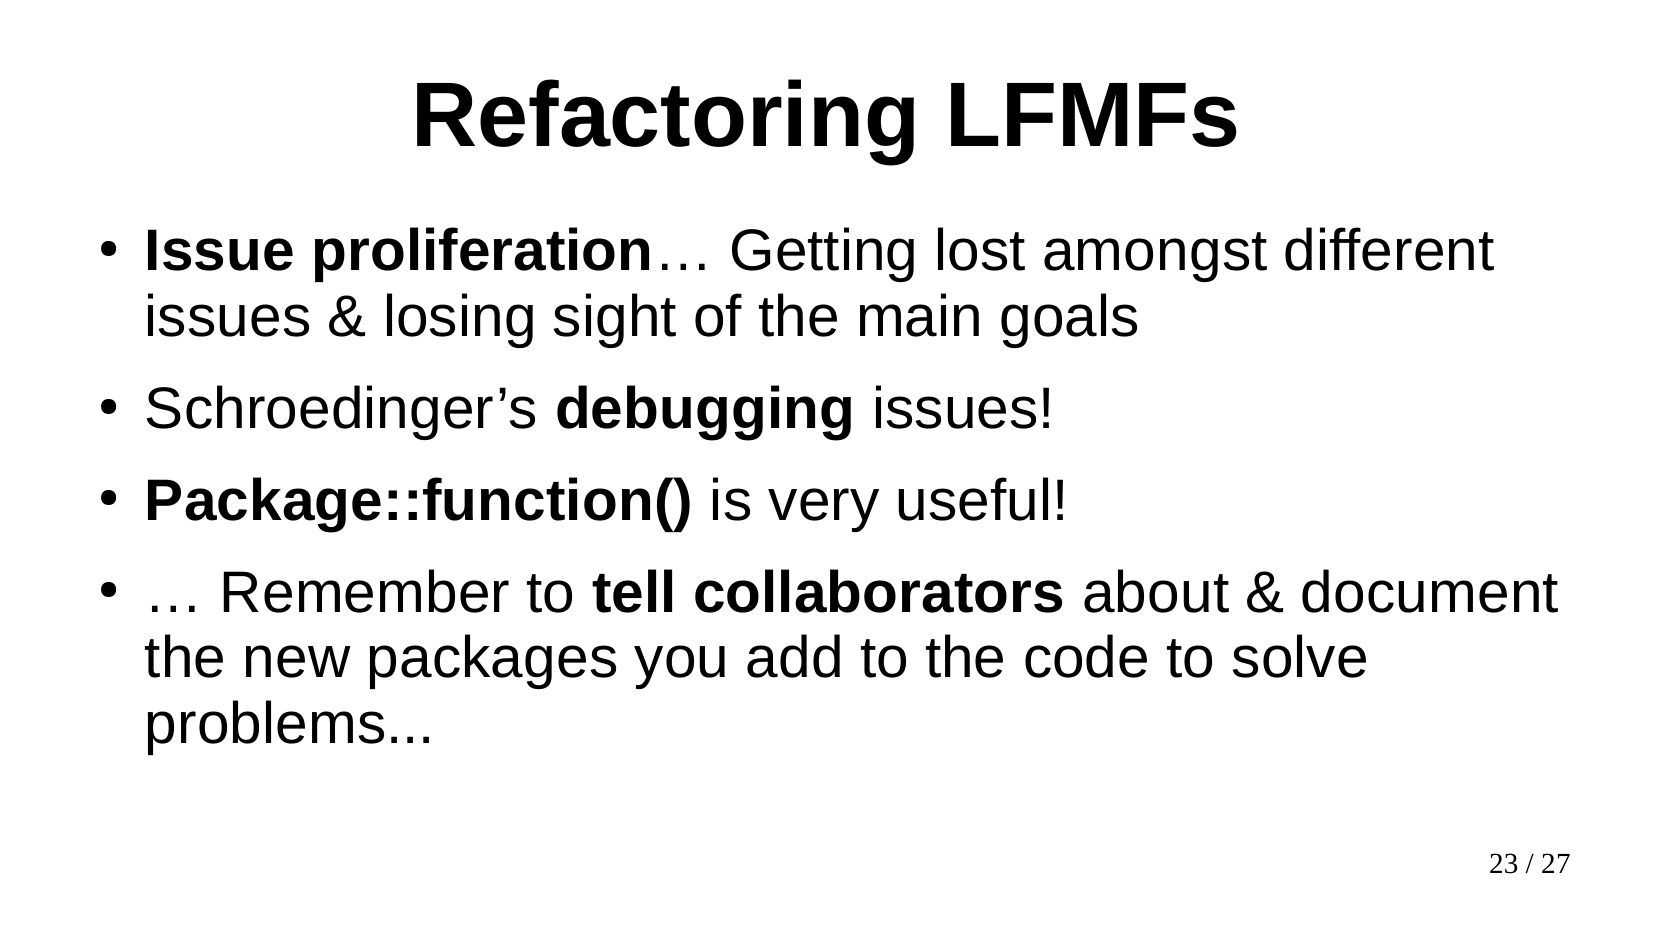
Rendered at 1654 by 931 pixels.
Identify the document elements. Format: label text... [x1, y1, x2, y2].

list Issue proliferation… Getting lost amongst different issues & losing sight of the main goals Schroedinger’s debugging issues! Package::function() is very useful! … Remember to tell collaborators about & document the new packages you add to the code to solve problems... [82, 217, 1571, 758]
title Refactoring LFMFs [82, 37, 1571, 193]
